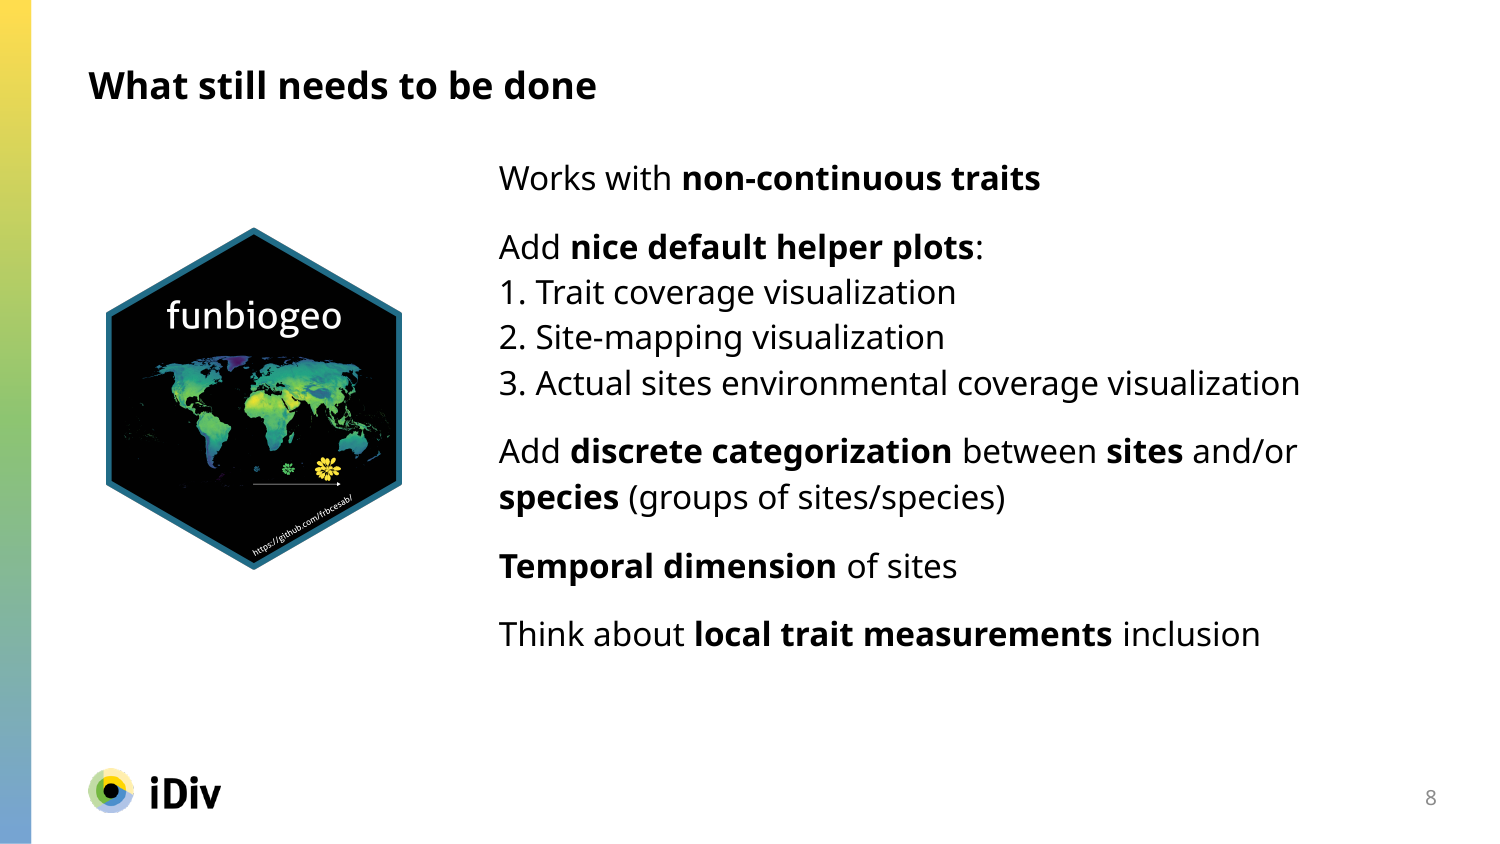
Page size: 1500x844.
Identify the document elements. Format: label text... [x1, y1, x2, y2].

picture [0, 0, 1500, 844]
list What still needs to be done [88, 61, 1437, 157]
text_box Works with non-continuous traits Add nice default helper plots: 1. Trait coverage visualization 2. Site-mapping visualization 3. Actual sites environmental coverage visualization Add discrete categorization between sites and/or species (groups of sites/species) Temporal dimension of sites Think about local trait measurements inclusion [484, 147, 1359, 703]
slide_number <numéro> [1240, 767, 1437, 813]
